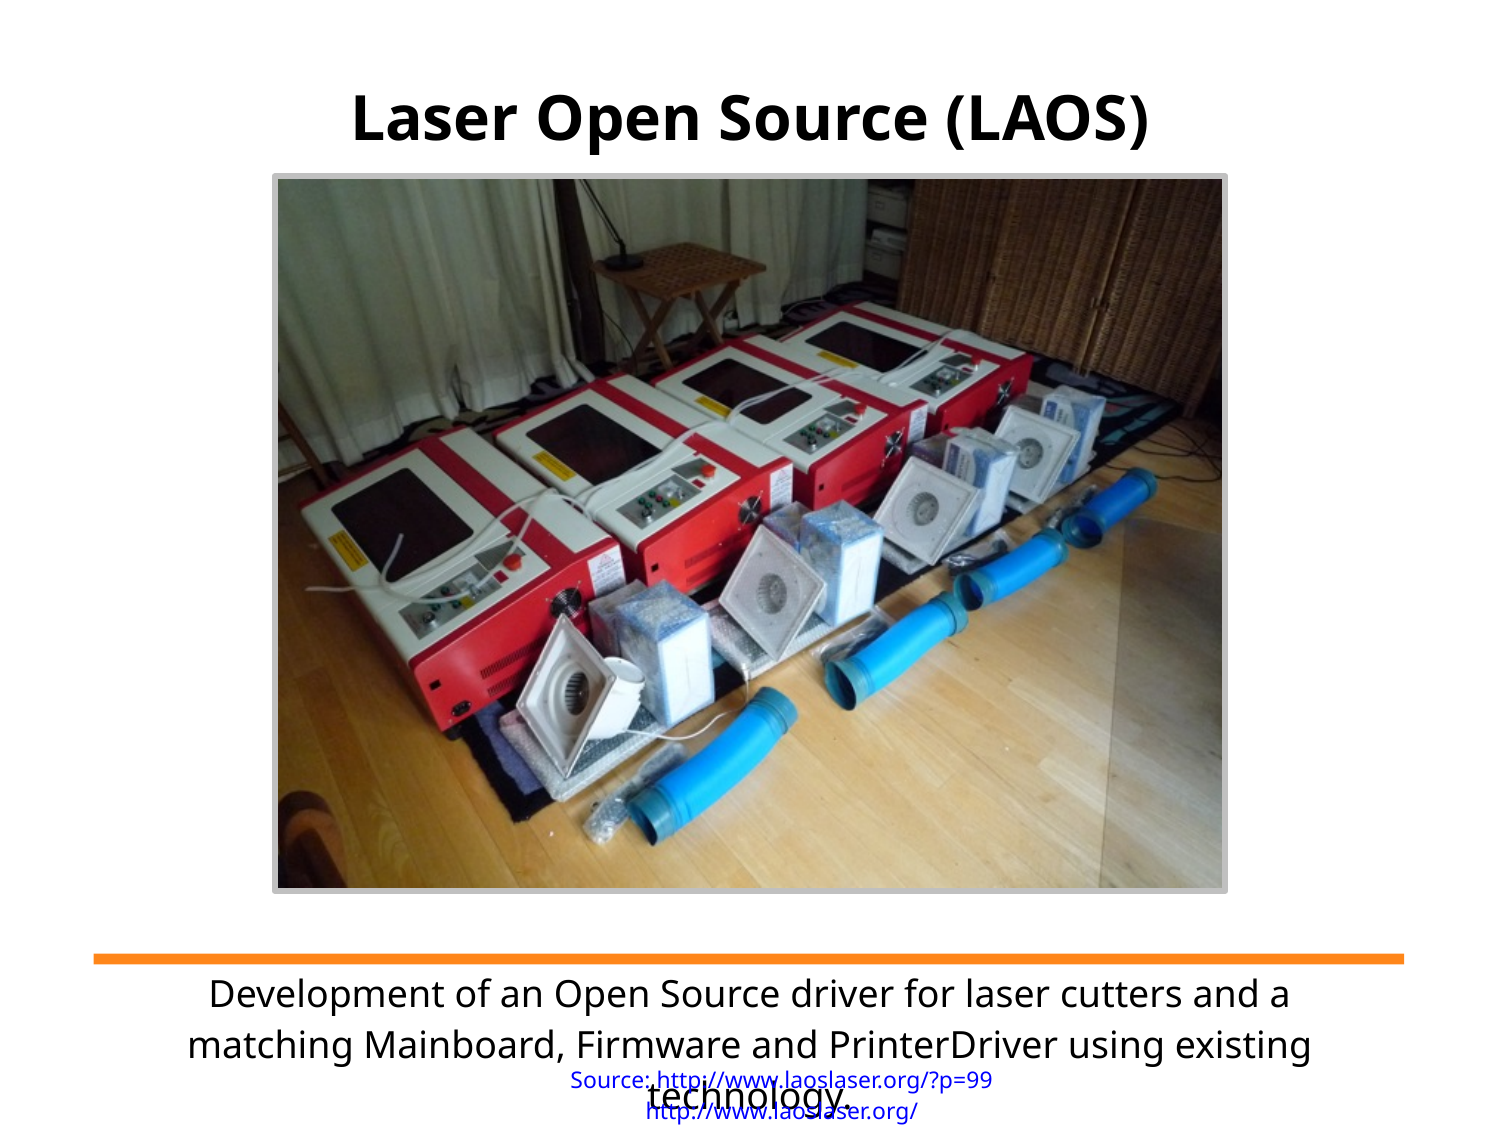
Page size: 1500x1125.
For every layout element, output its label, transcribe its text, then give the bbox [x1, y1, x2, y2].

text_box Source: http://www.laoslaser.org/?p=99 http://www.laoslaser.org/ [555, 1056, 945, 1123]
picture [945, 1077, 949, 1087]
title Laser Open Source (LAOS) [75, 44, 1426, 188]
picture [0, 0, 1500, 1125]
text_box Development of an Open Source driver for laser cutters and a matching Mainboard, Firmware and PrinterDriver using existing technology. [128, 960, 1372, 1064]
